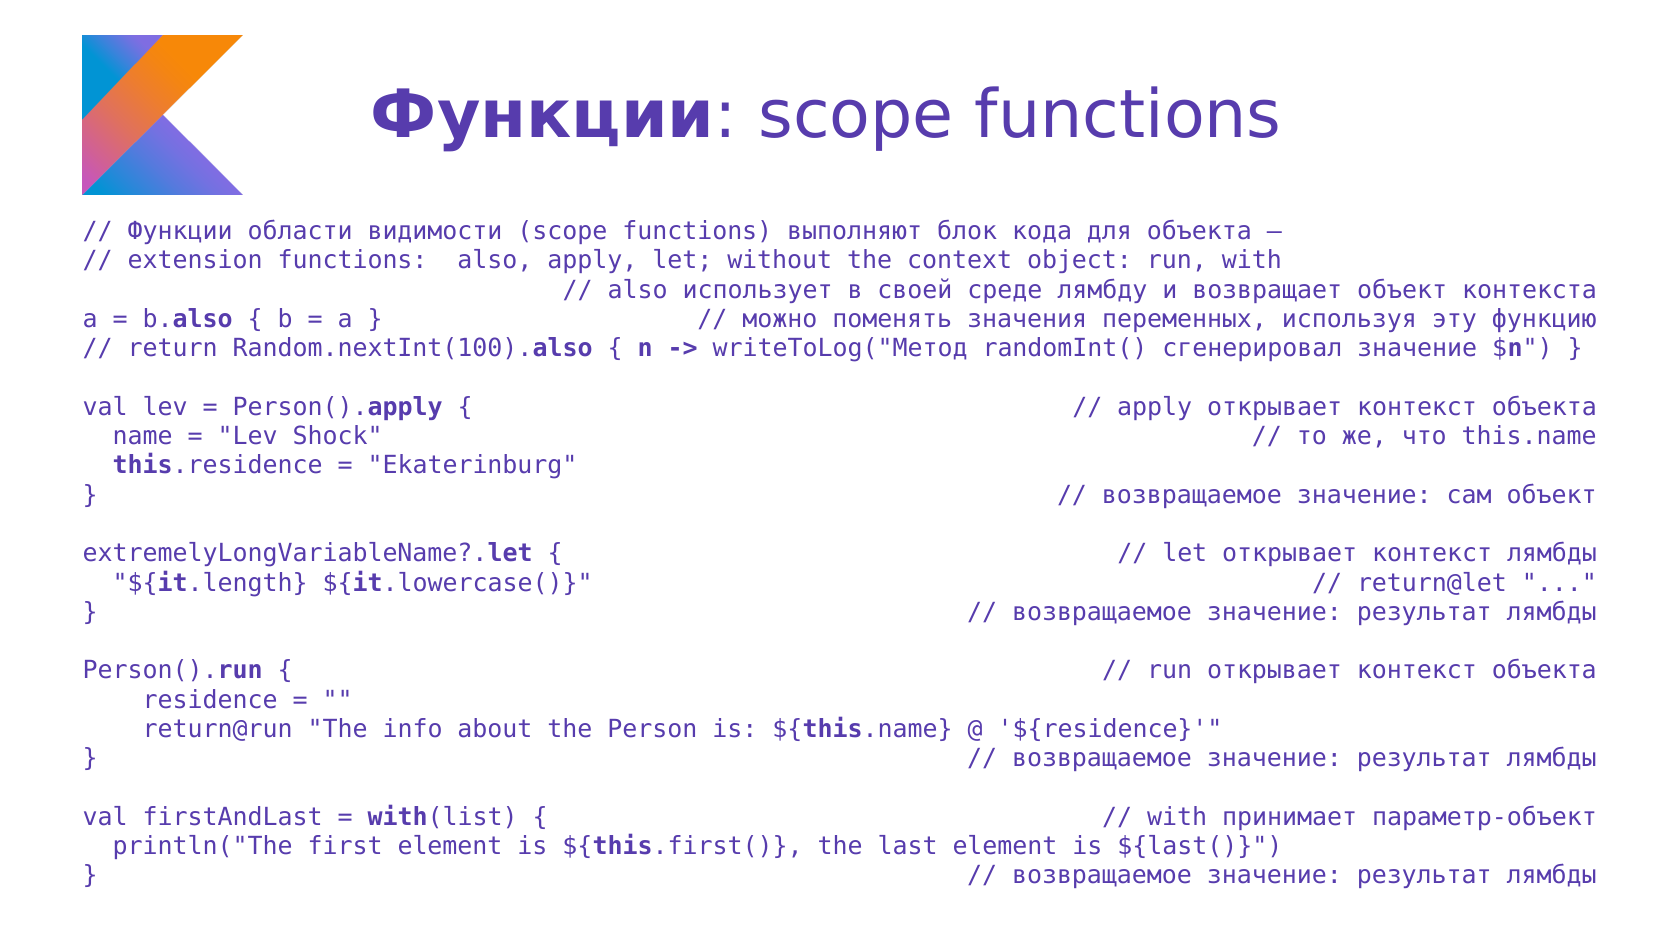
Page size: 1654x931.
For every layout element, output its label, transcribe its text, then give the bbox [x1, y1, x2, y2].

picture [82, 35, 243, 195]
title Функции: scope functions [243, 37, 1571, 193]
subtitle // Функции области видимости (scope functions) выполняют блок кода для объекта — // extension functions: also, apply, let; without the context object: run, with // also использует в своей среде лямбду и возвращает объект контекста a = b.also { b = a } // можно поменять значения переменных, используя эту функцию // return Random.nextInt(100).also { n -> writeToLog("Метод randomInt() сгенерировал значение $n") } val lev = Person().apply { // apply открывает контекст объекта name = "Lev Shock" // то же, что this.name this.residence = "Ekaterinburg" } // возвращаемое значение: сам объект extremelyLongVariableName?.let { // let открывает контекст лямбды "${it.length} ${it.lowercase()}" // return@let "..." } // возвращаемое значение: результат лямбды Person().run { // run открывает контекст объекта residence = "" return@run "The info about the Person is: ${this.name} @ '${residence}'" } // возвращаемое значение: результат лямбды val firstAndLast = with(list) { // with принимает параметр-объект println("The first element is ${this.first()}, the last element is ${last()}") } // возвращаемое значение: результат лямбды [82, 216, 1606, 891]
